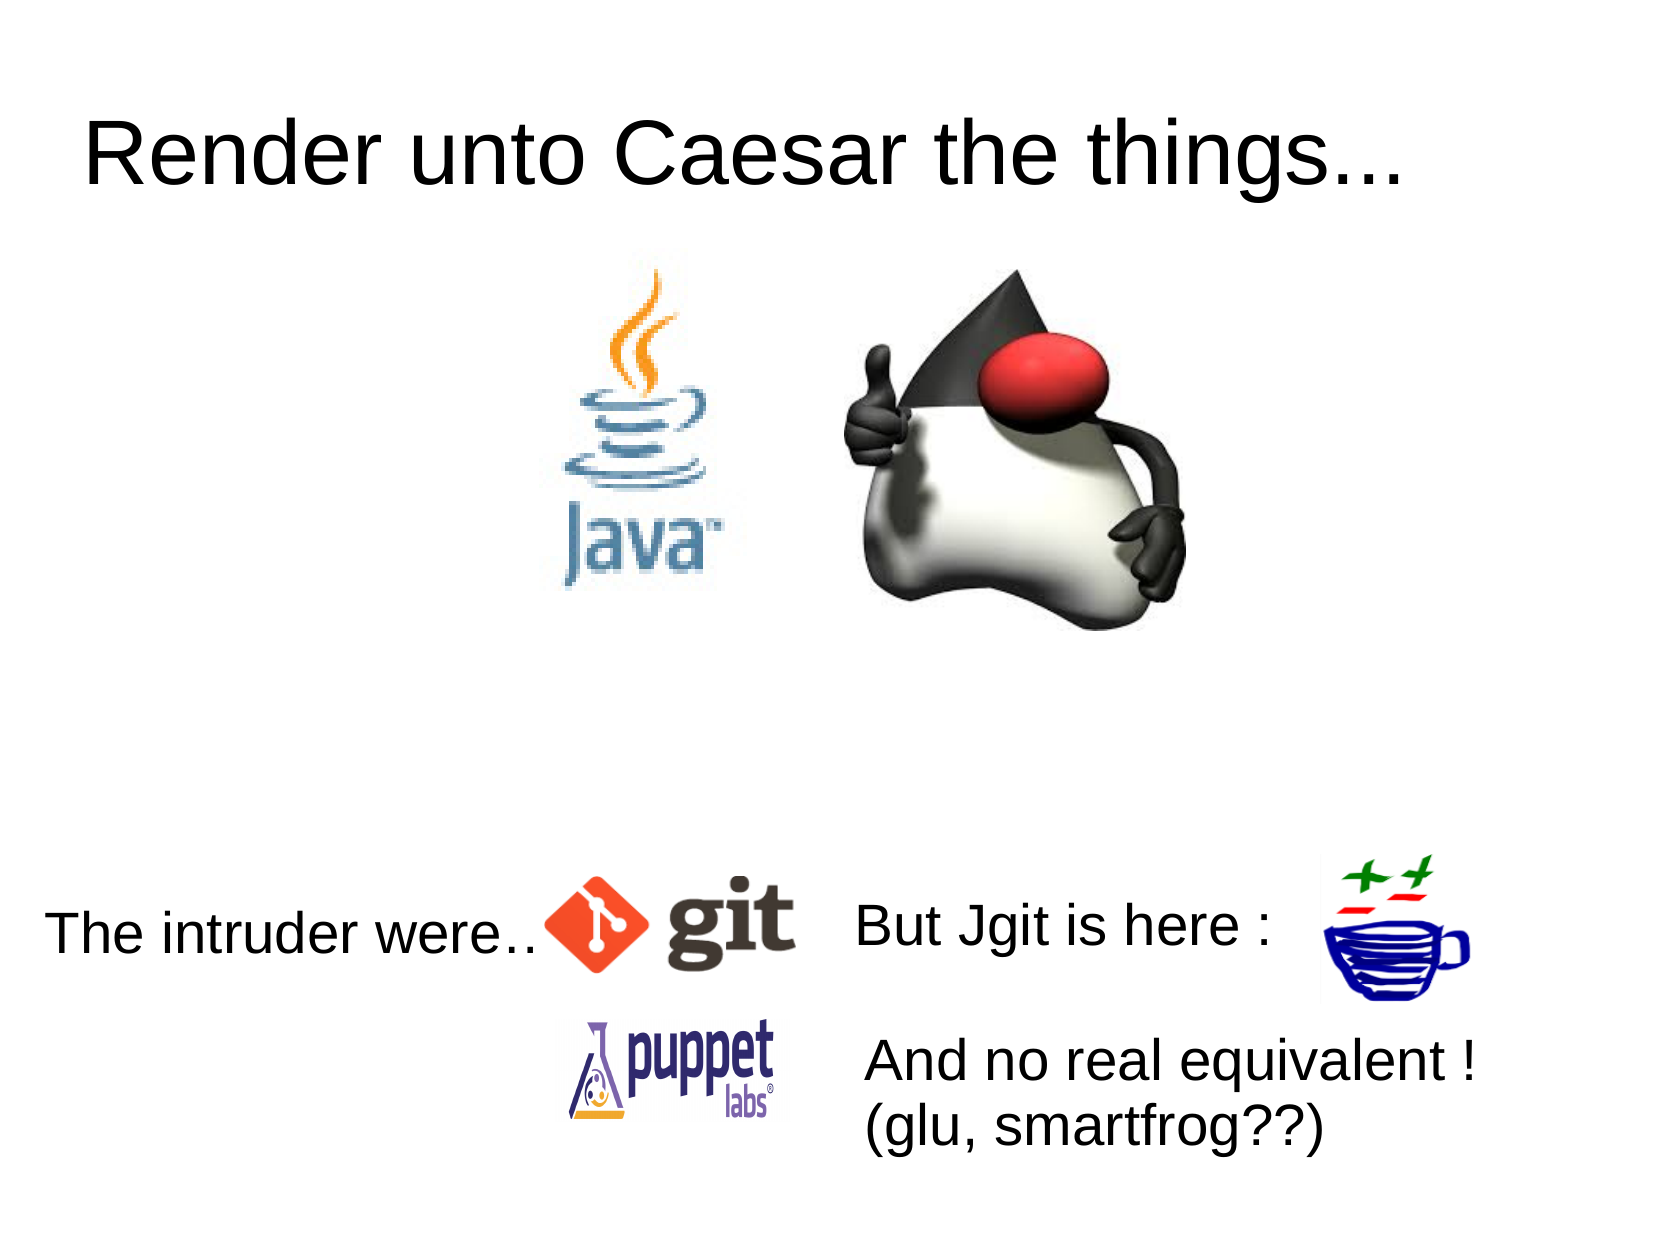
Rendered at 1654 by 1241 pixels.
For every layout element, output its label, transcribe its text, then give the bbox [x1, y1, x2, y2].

text_box And no real equivalent ! (glu, smartfrog??) [850, 1020, 1510, 1165]
picture [555, 1019, 791, 1122]
title Render unto Caesar the things... [82, 49, 1571, 257]
picture [480, 248, 796, 721]
picture [844, 269, 1186, 631]
text_box The intruder were… [30, 893, 544, 974]
picture [1320, 854, 1471, 1004]
picture [544, 876, 796, 974]
text_box But Jgit is here : [840, 885, 1289, 965]
